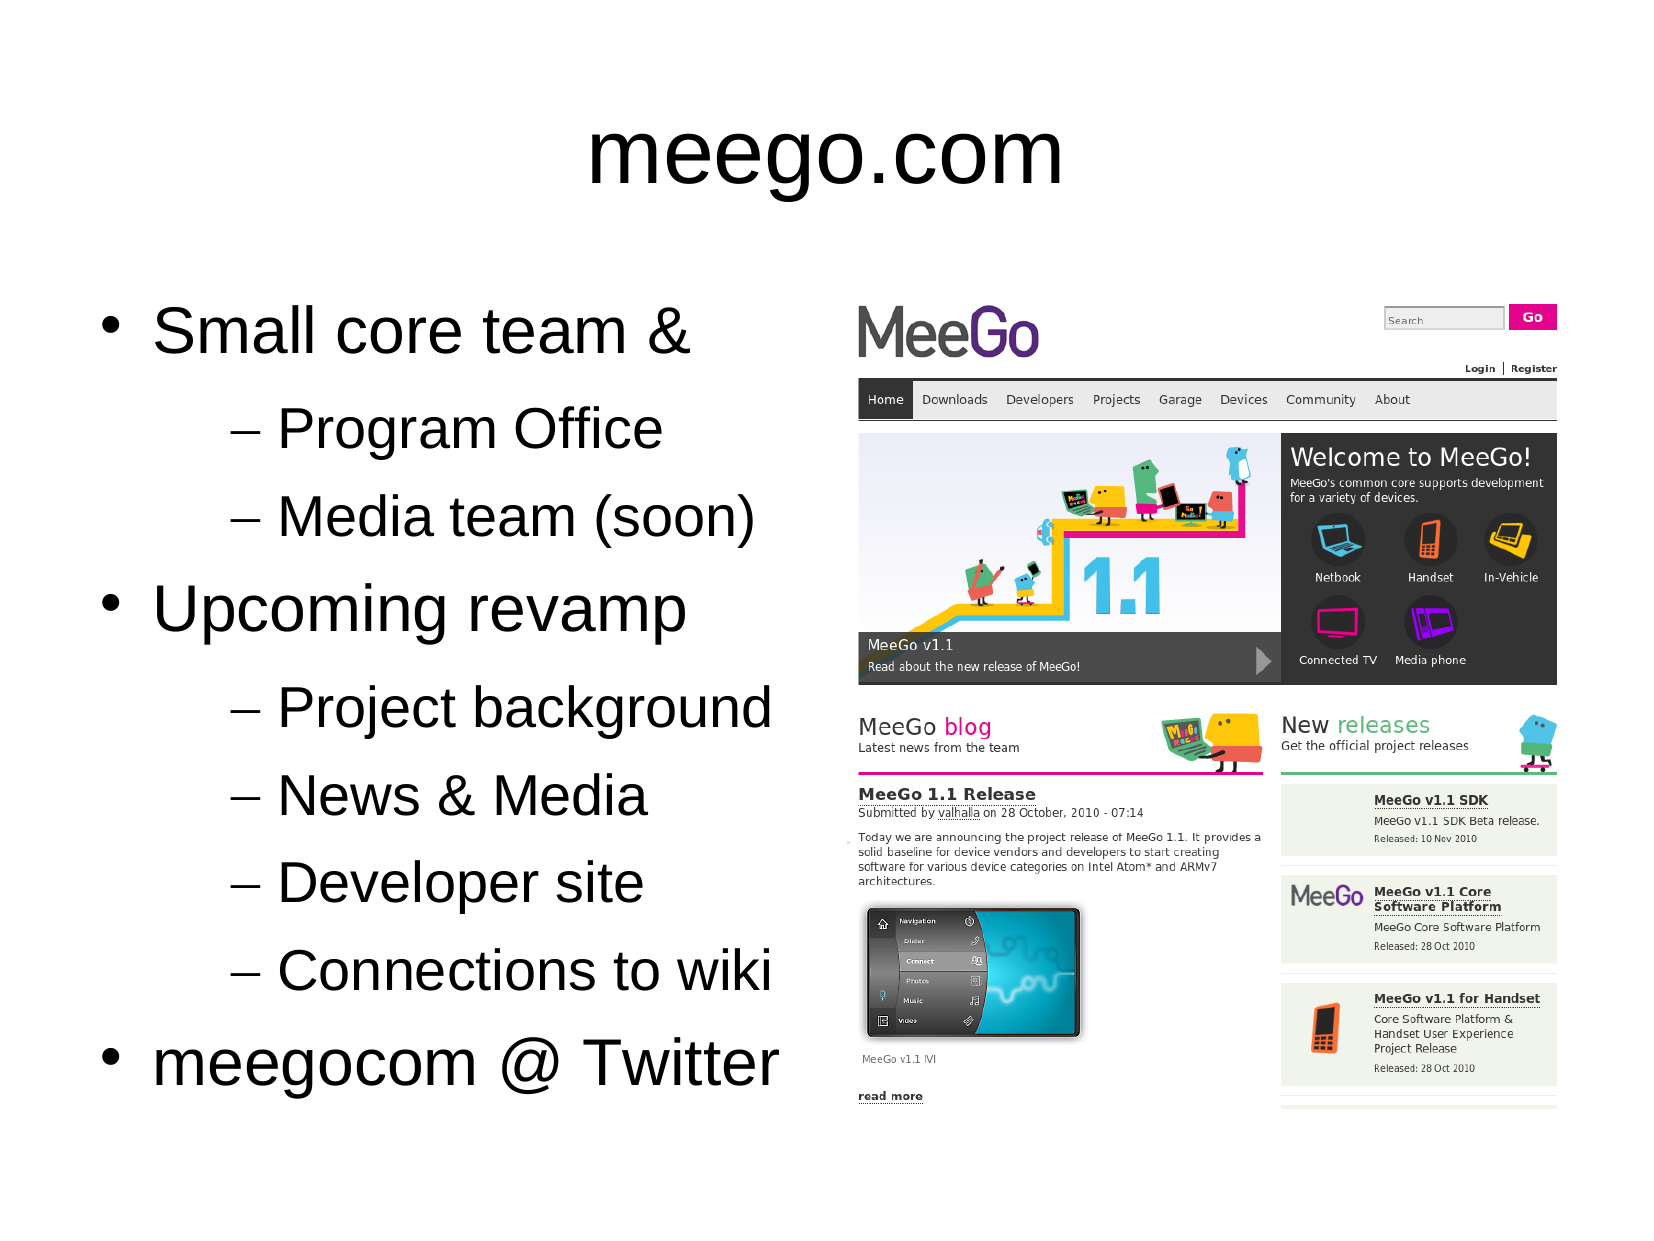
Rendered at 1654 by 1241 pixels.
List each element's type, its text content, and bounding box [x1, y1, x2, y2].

title meego.com [82, 49, 1571, 257]
list Small core team & Program Office Media team (soon) Upcoming revamp Project background News & Media Developer site Connections to wiki meegocom @ Twitter [82, 290, 809, 1109]
picture [847, 290, 1569, 1109]
